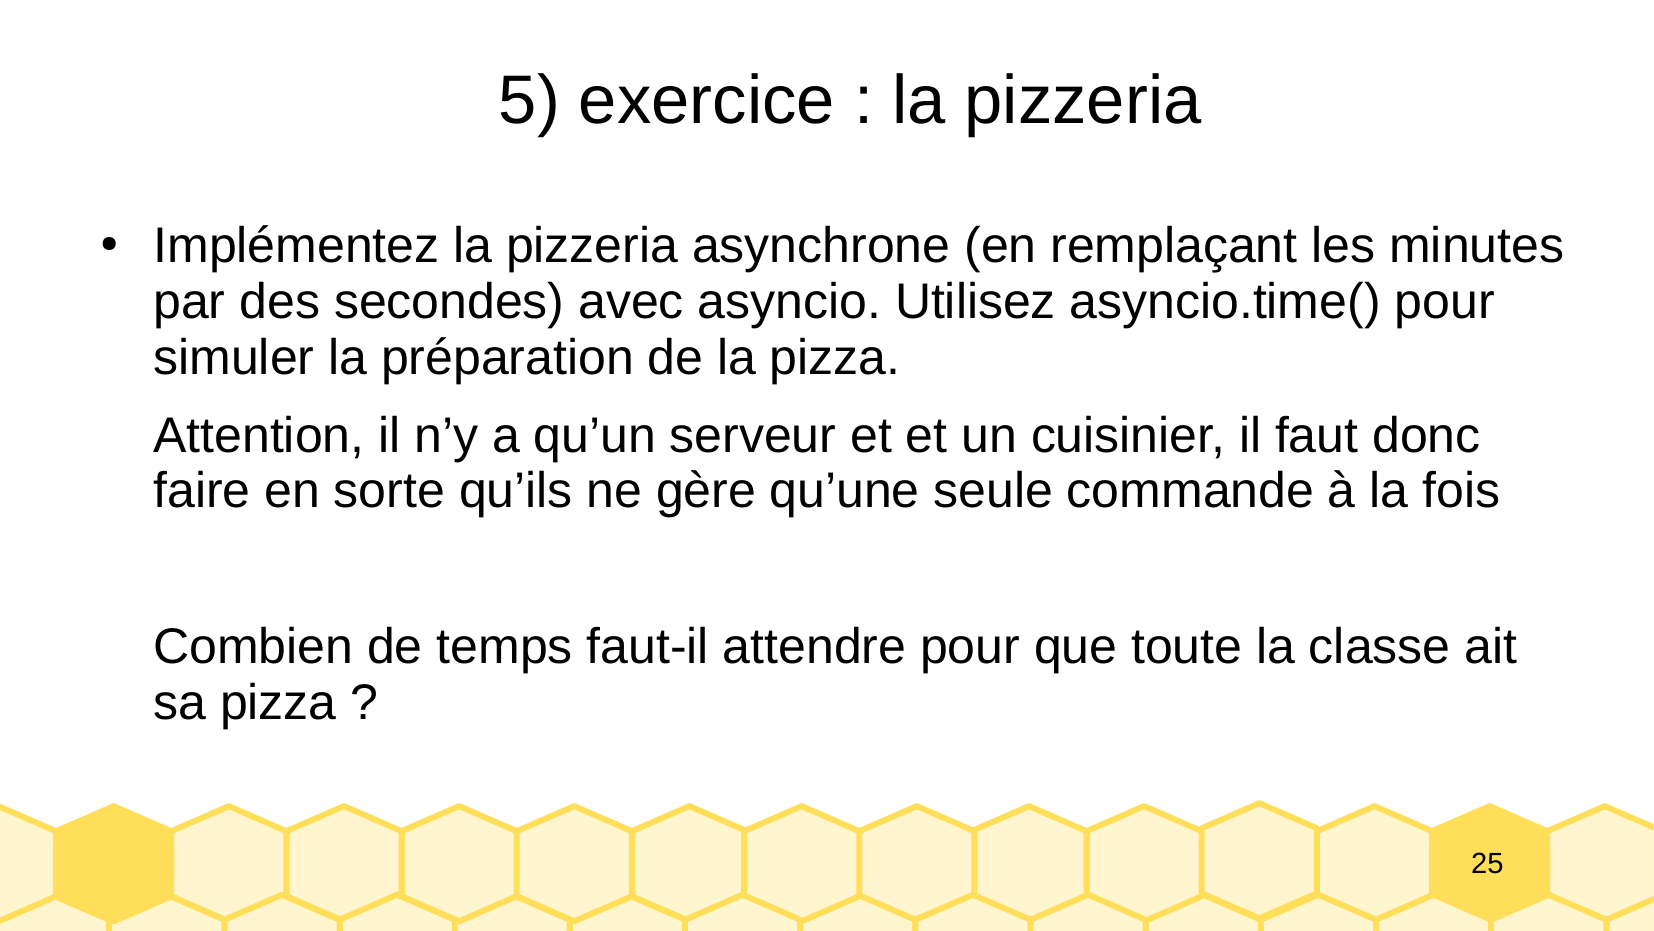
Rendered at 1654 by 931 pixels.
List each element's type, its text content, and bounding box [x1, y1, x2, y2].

title 5) exercice : la pizzeria [106, 21, 1595, 178]
list Implémentez la pizzeria asynchrone (en remplaçant les minutes par des secondes) avec asyncio. Utilisez asyncio.time() pour simuler la préparation de la pizza. Attention, il n’y a qu’un serveur et et un cuisinier, il faut donc faire en sorte qu’ils ne gère qu’une seule commande à la fois Combien de temps faut-il attendre pour que toute la classe ait sa pizza ? [82, 217, 1571, 758]
